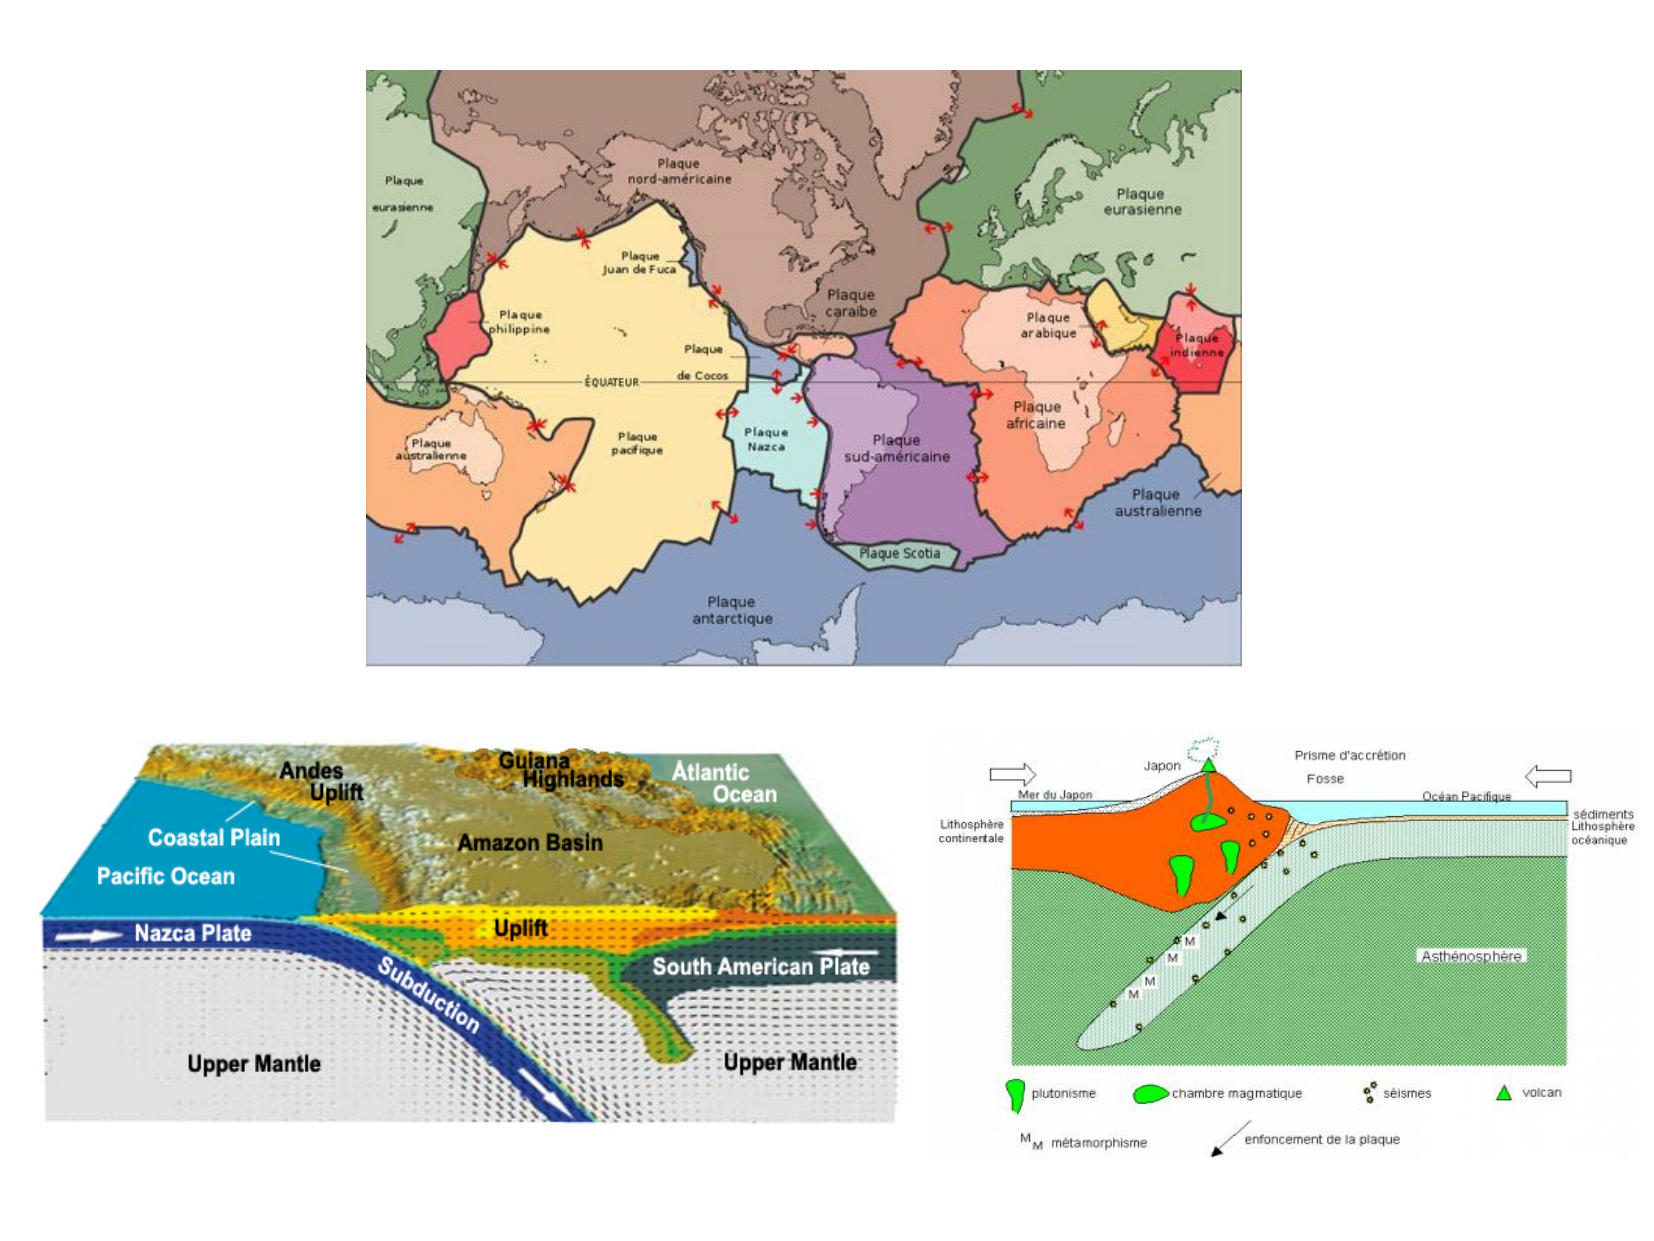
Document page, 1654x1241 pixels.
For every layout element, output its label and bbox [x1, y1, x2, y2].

picture [933, 732, 1640, 1162]
picture [366, 70, 1242, 668]
picture [35, 732, 905, 1134]
